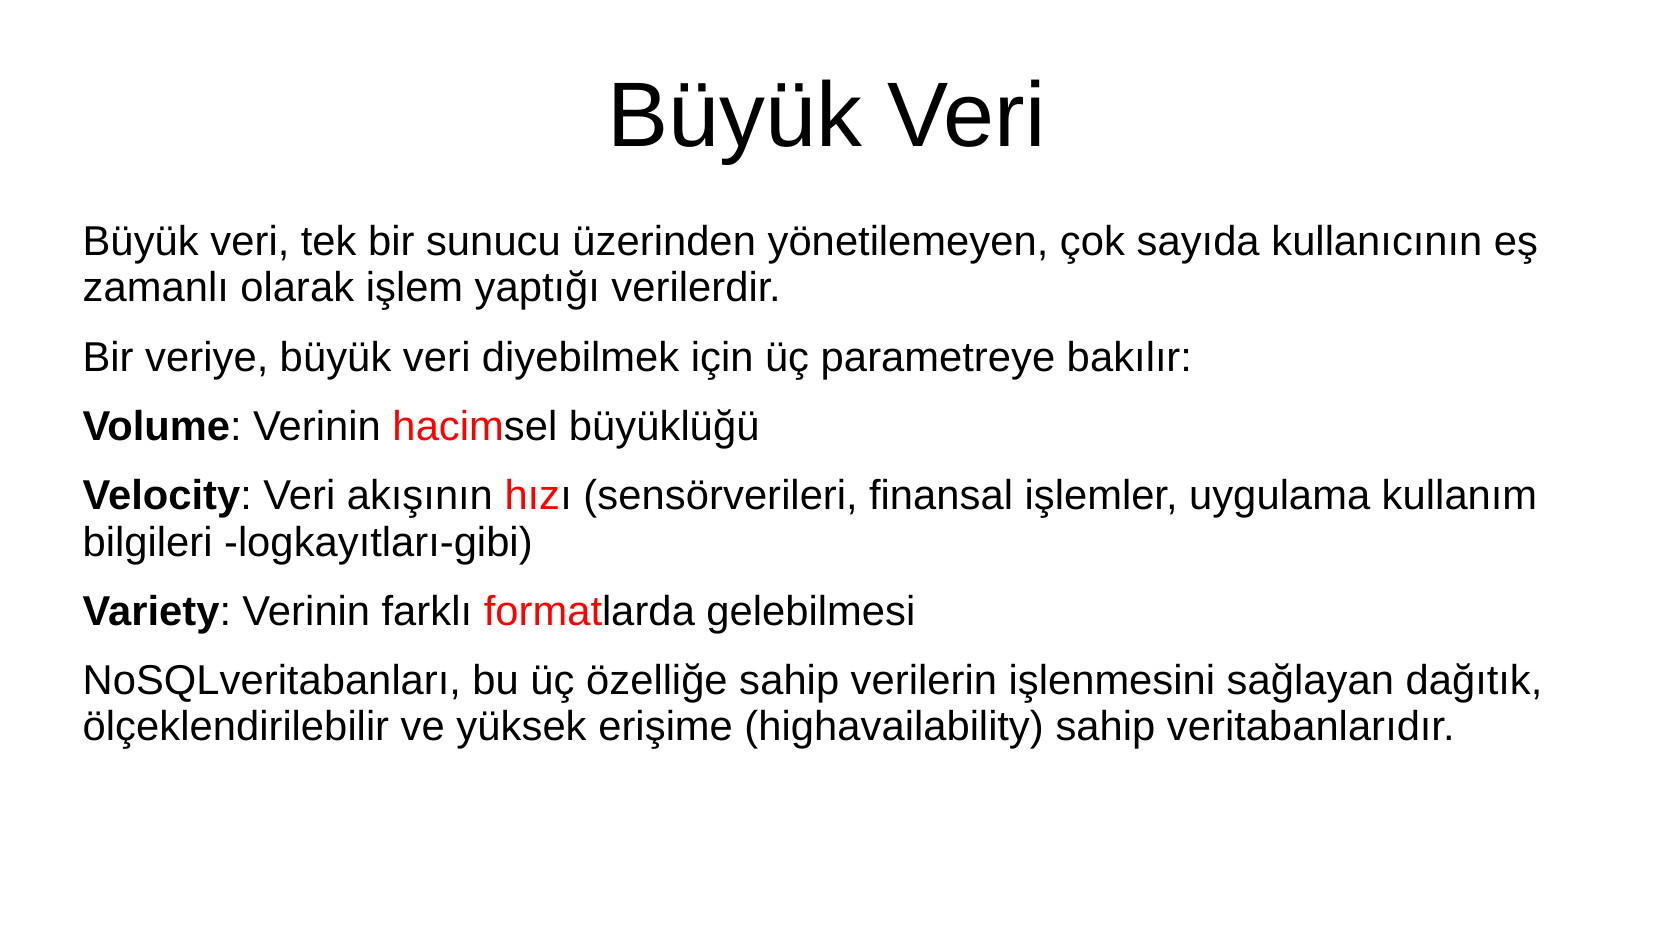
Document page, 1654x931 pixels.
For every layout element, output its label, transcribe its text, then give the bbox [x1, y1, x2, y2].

list Büyük veri, tek bir sunucu üzerinden yönetilemeyen, çok sayıda kullanıcının eş zamanlı olarak işlem yaptığı verilerdir. Bir veriye, büyük veri diyebilmek için üç parametreye bakılır: Volume: Verinin hacimsel büyüklüğü Velocity: Veri akışının hızı (sensörverileri, finansal işlemler, uygulama kullanım bilgileri -logkayıtları-gibi) Variety: Verinin farklı formatlarda gelebilmesi NoSQLveritabanları, bu üç özelliğe sahip verilerin işlenmesini sağlayan dağıtık, ölçeklendirilebilir ve yüksek erişime (highavailability) sahip veritabanlarıdır. [82, 217, 1571, 758]
title Büyük Veri [82, 37, 1571, 193]
